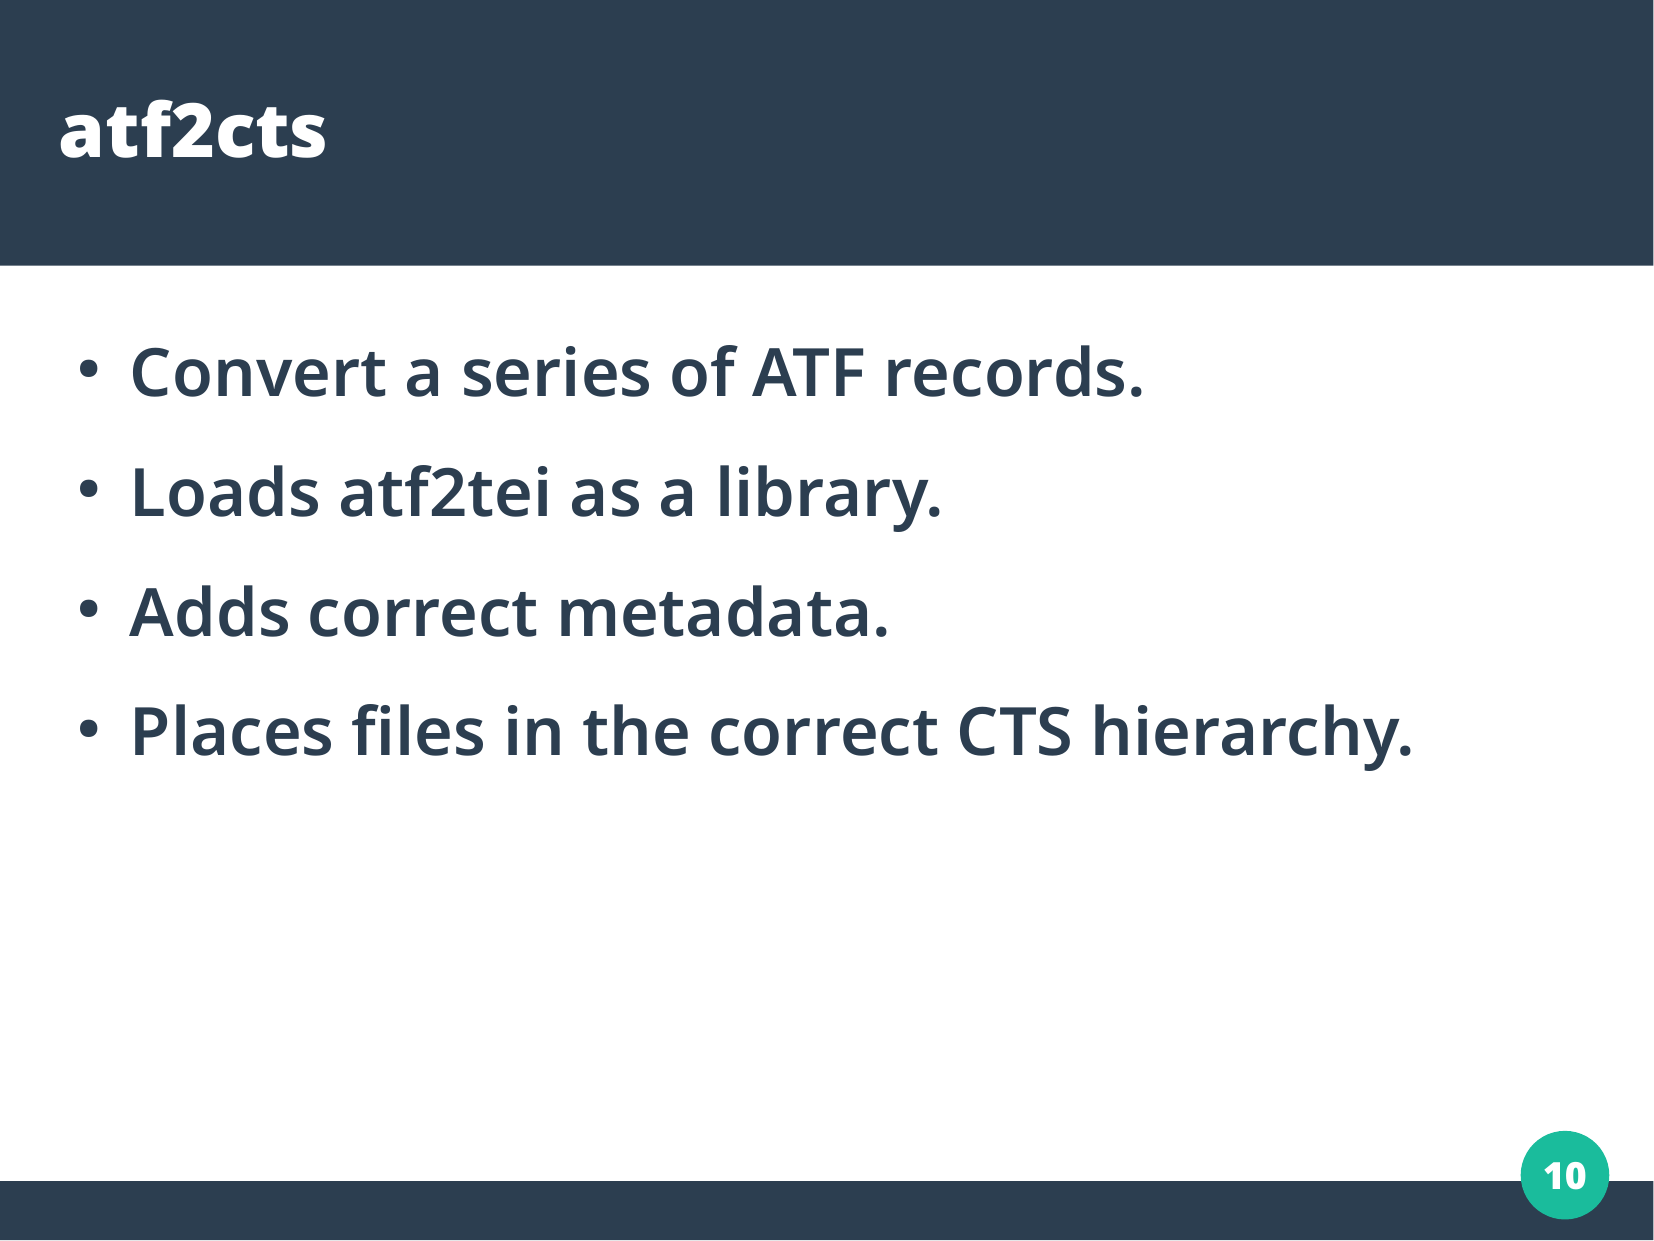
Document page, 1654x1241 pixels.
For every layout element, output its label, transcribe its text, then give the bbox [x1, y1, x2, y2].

list Convert a series of ATF records. Loads atf2tei as a library. Adds correct metadata. Places files in the correct CTS hierarchy. [59, 324, 1595, 1152]
title atf2cts [59, 49, 1595, 207]
